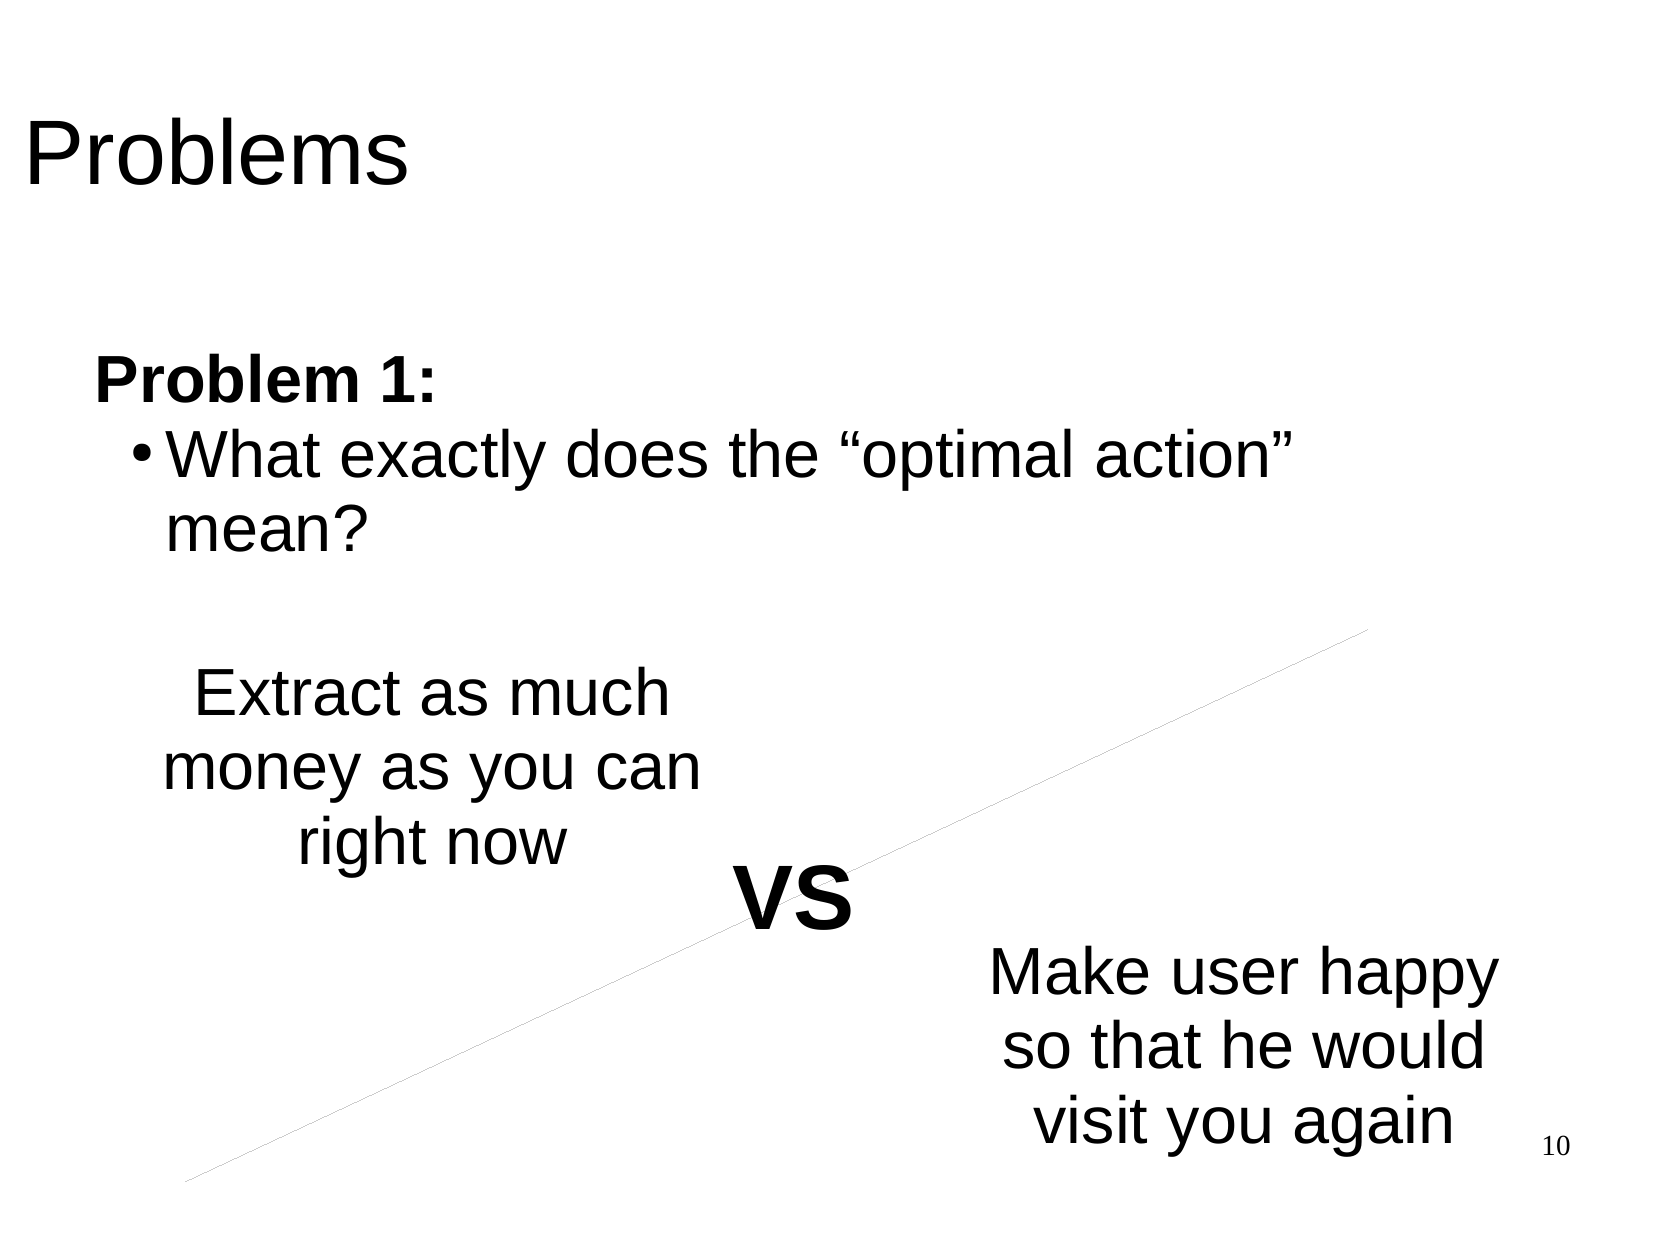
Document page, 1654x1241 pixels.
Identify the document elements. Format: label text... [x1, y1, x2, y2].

text_box Extract as much money as you can right now [29, 654, 766, 880]
text_box VS [621, 846, 896, 950]
text_box Make user happy so that he would visit you again [911, 933, 1543, 1159]
title Problems [23, 49, 1512, 257]
text_box Problem 1: What exactly does the “optimal action” mean? [80, 334, 1504, 873]
